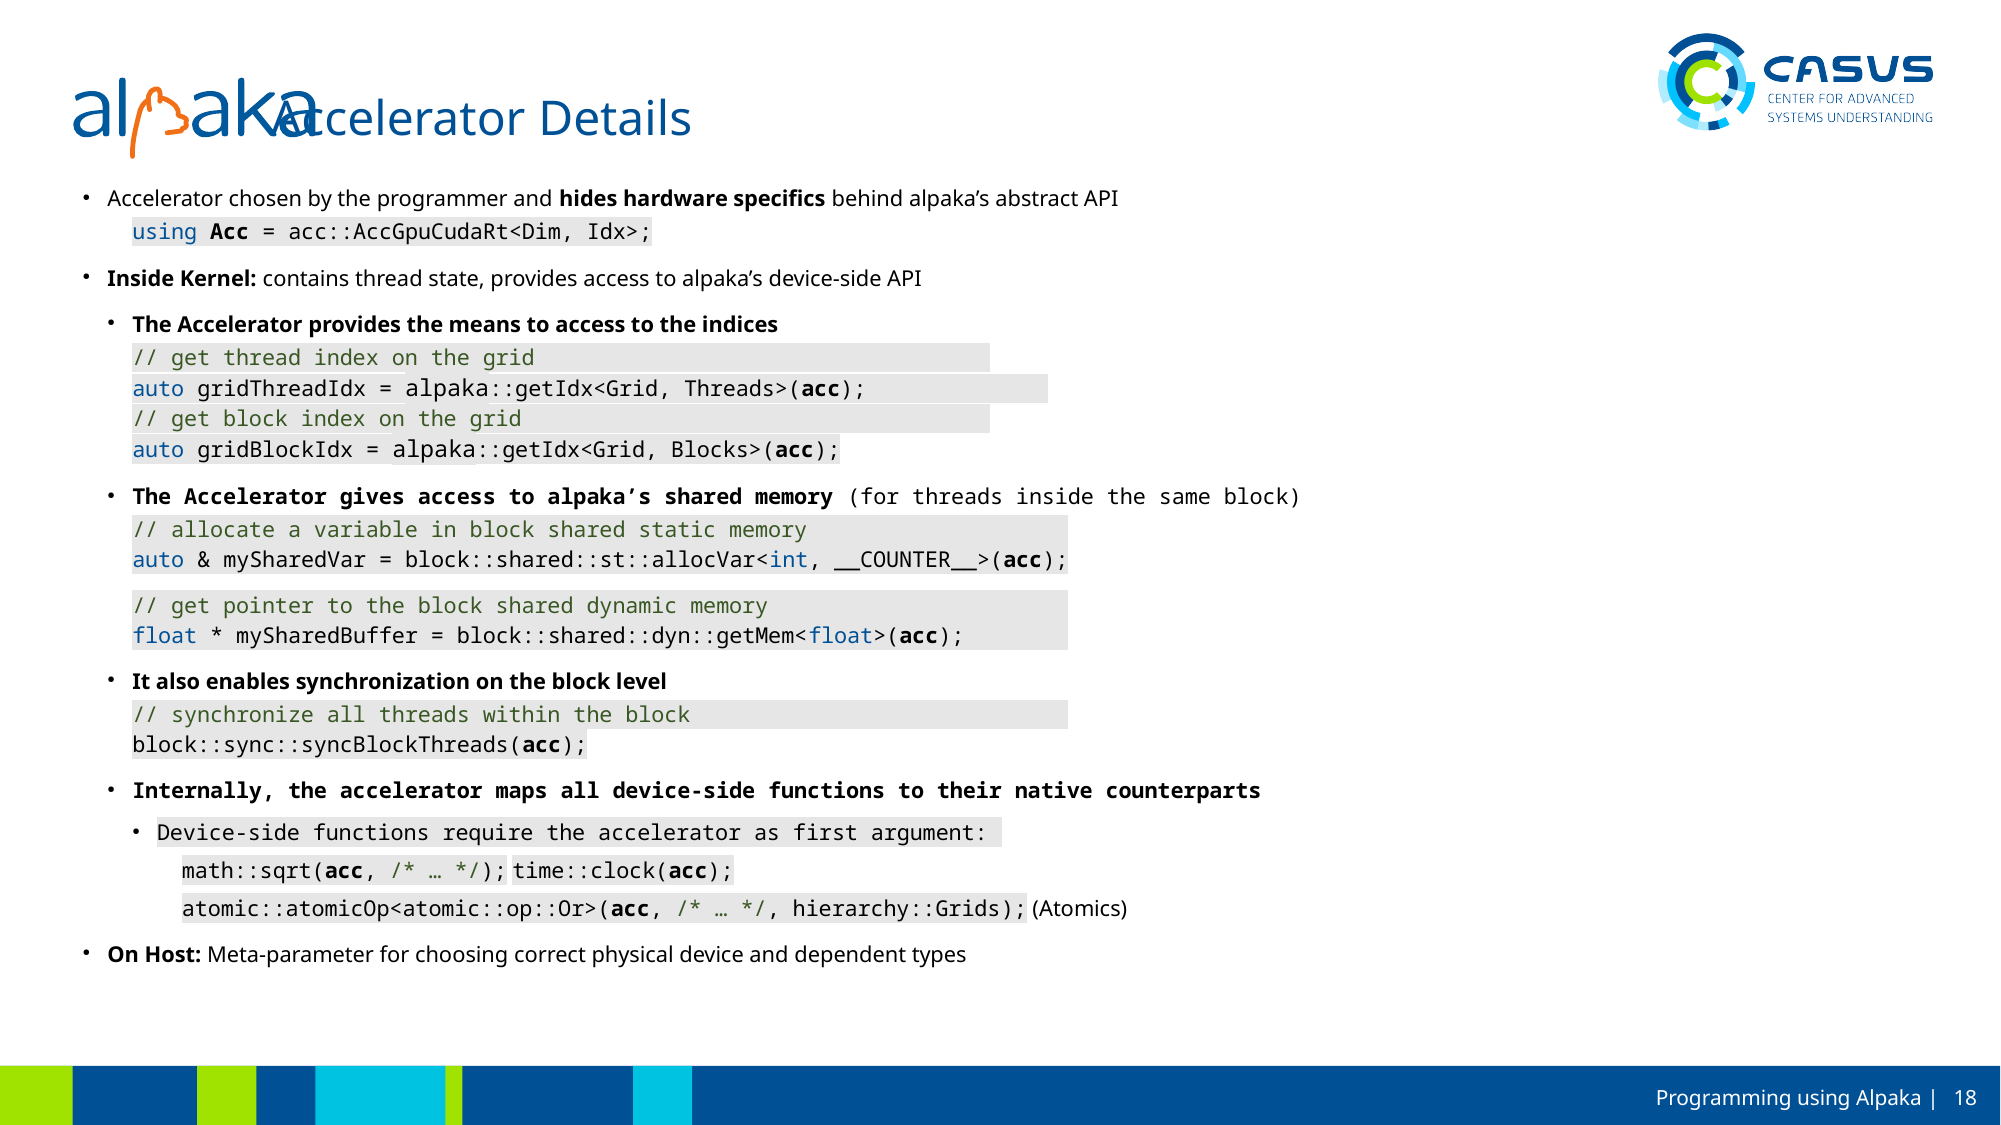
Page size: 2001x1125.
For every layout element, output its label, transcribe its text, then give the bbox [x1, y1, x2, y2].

picture [72, 76, 317, 160]
title Accelerator Details [317, 82, 1394, 151]
picture [1658, 33, 1933, 131]
list Accelerator chosen by the programmer and hides hardware specifics behind alpaka’s abstract API using Acc = acc::AccGpuCudaRt<Dim, Idx>; Inside Kernel: contains thread state, provides access to alpaka’s device-side API The Accelerator provides the means to access to the indices // get thread index on the grid auto gridThreadIdx = alpaka::getIdx<Grid, Threads>(acc); // get block index on the grid auto gridBlockIdx = alpaka::getIdx<Grid, Blocks>(acc); The Accelerator gives access to alpaka’s shared memory (for threads inside the same block) // allocate a variable in block shared static memory auto & mySharedVar = block::shared::st::allocVar<int, __COUNTER__>(acc); // get pointer to the block shared dynamic memory float * mySharedBuffer = block::shared::dyn::getMem<float>(acc); It also enables synchronization on the block level // synchronize all threads within the block block::sync::syncBlockThreads(acc); Internally, the accelerator maps all device-side functions to their native counterparts Device-side functions require the accelerator as first argument: math::sqrt(acc, /* … */); time::clock(acc); atomic::atomicOp<atomic::op::Or>(acc, /* … */, hierarchy::Grids); (Atomics) On Host: Meta-parameter for choosing correct physical device and dependent types [82, 153, 1595, 981]
